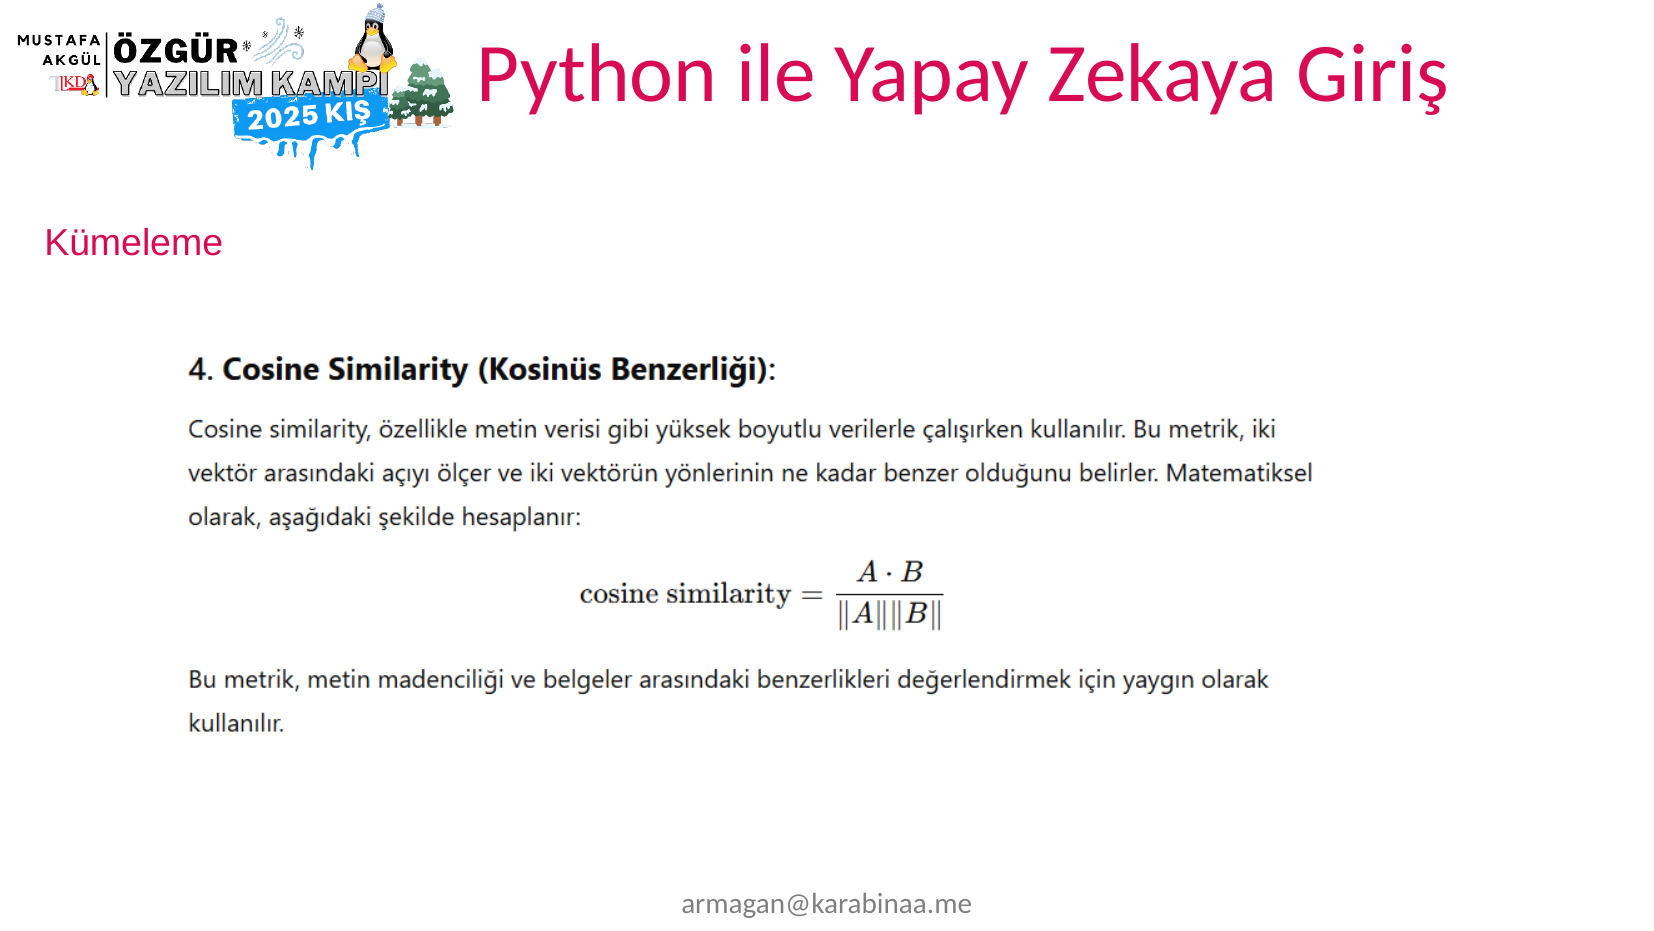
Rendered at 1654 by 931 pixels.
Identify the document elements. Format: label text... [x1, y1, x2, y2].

text_box Python ile Yapay Zekaya Giriş [462, 10, 1654, 126]
text_box Kümeleme [29, 213, 854, 271]
text_box armagan@karabinaa.me [0, 877, 1654, 928]
picture [177, 335, 1374, 768]
picture [0, 0, 463, 177]
